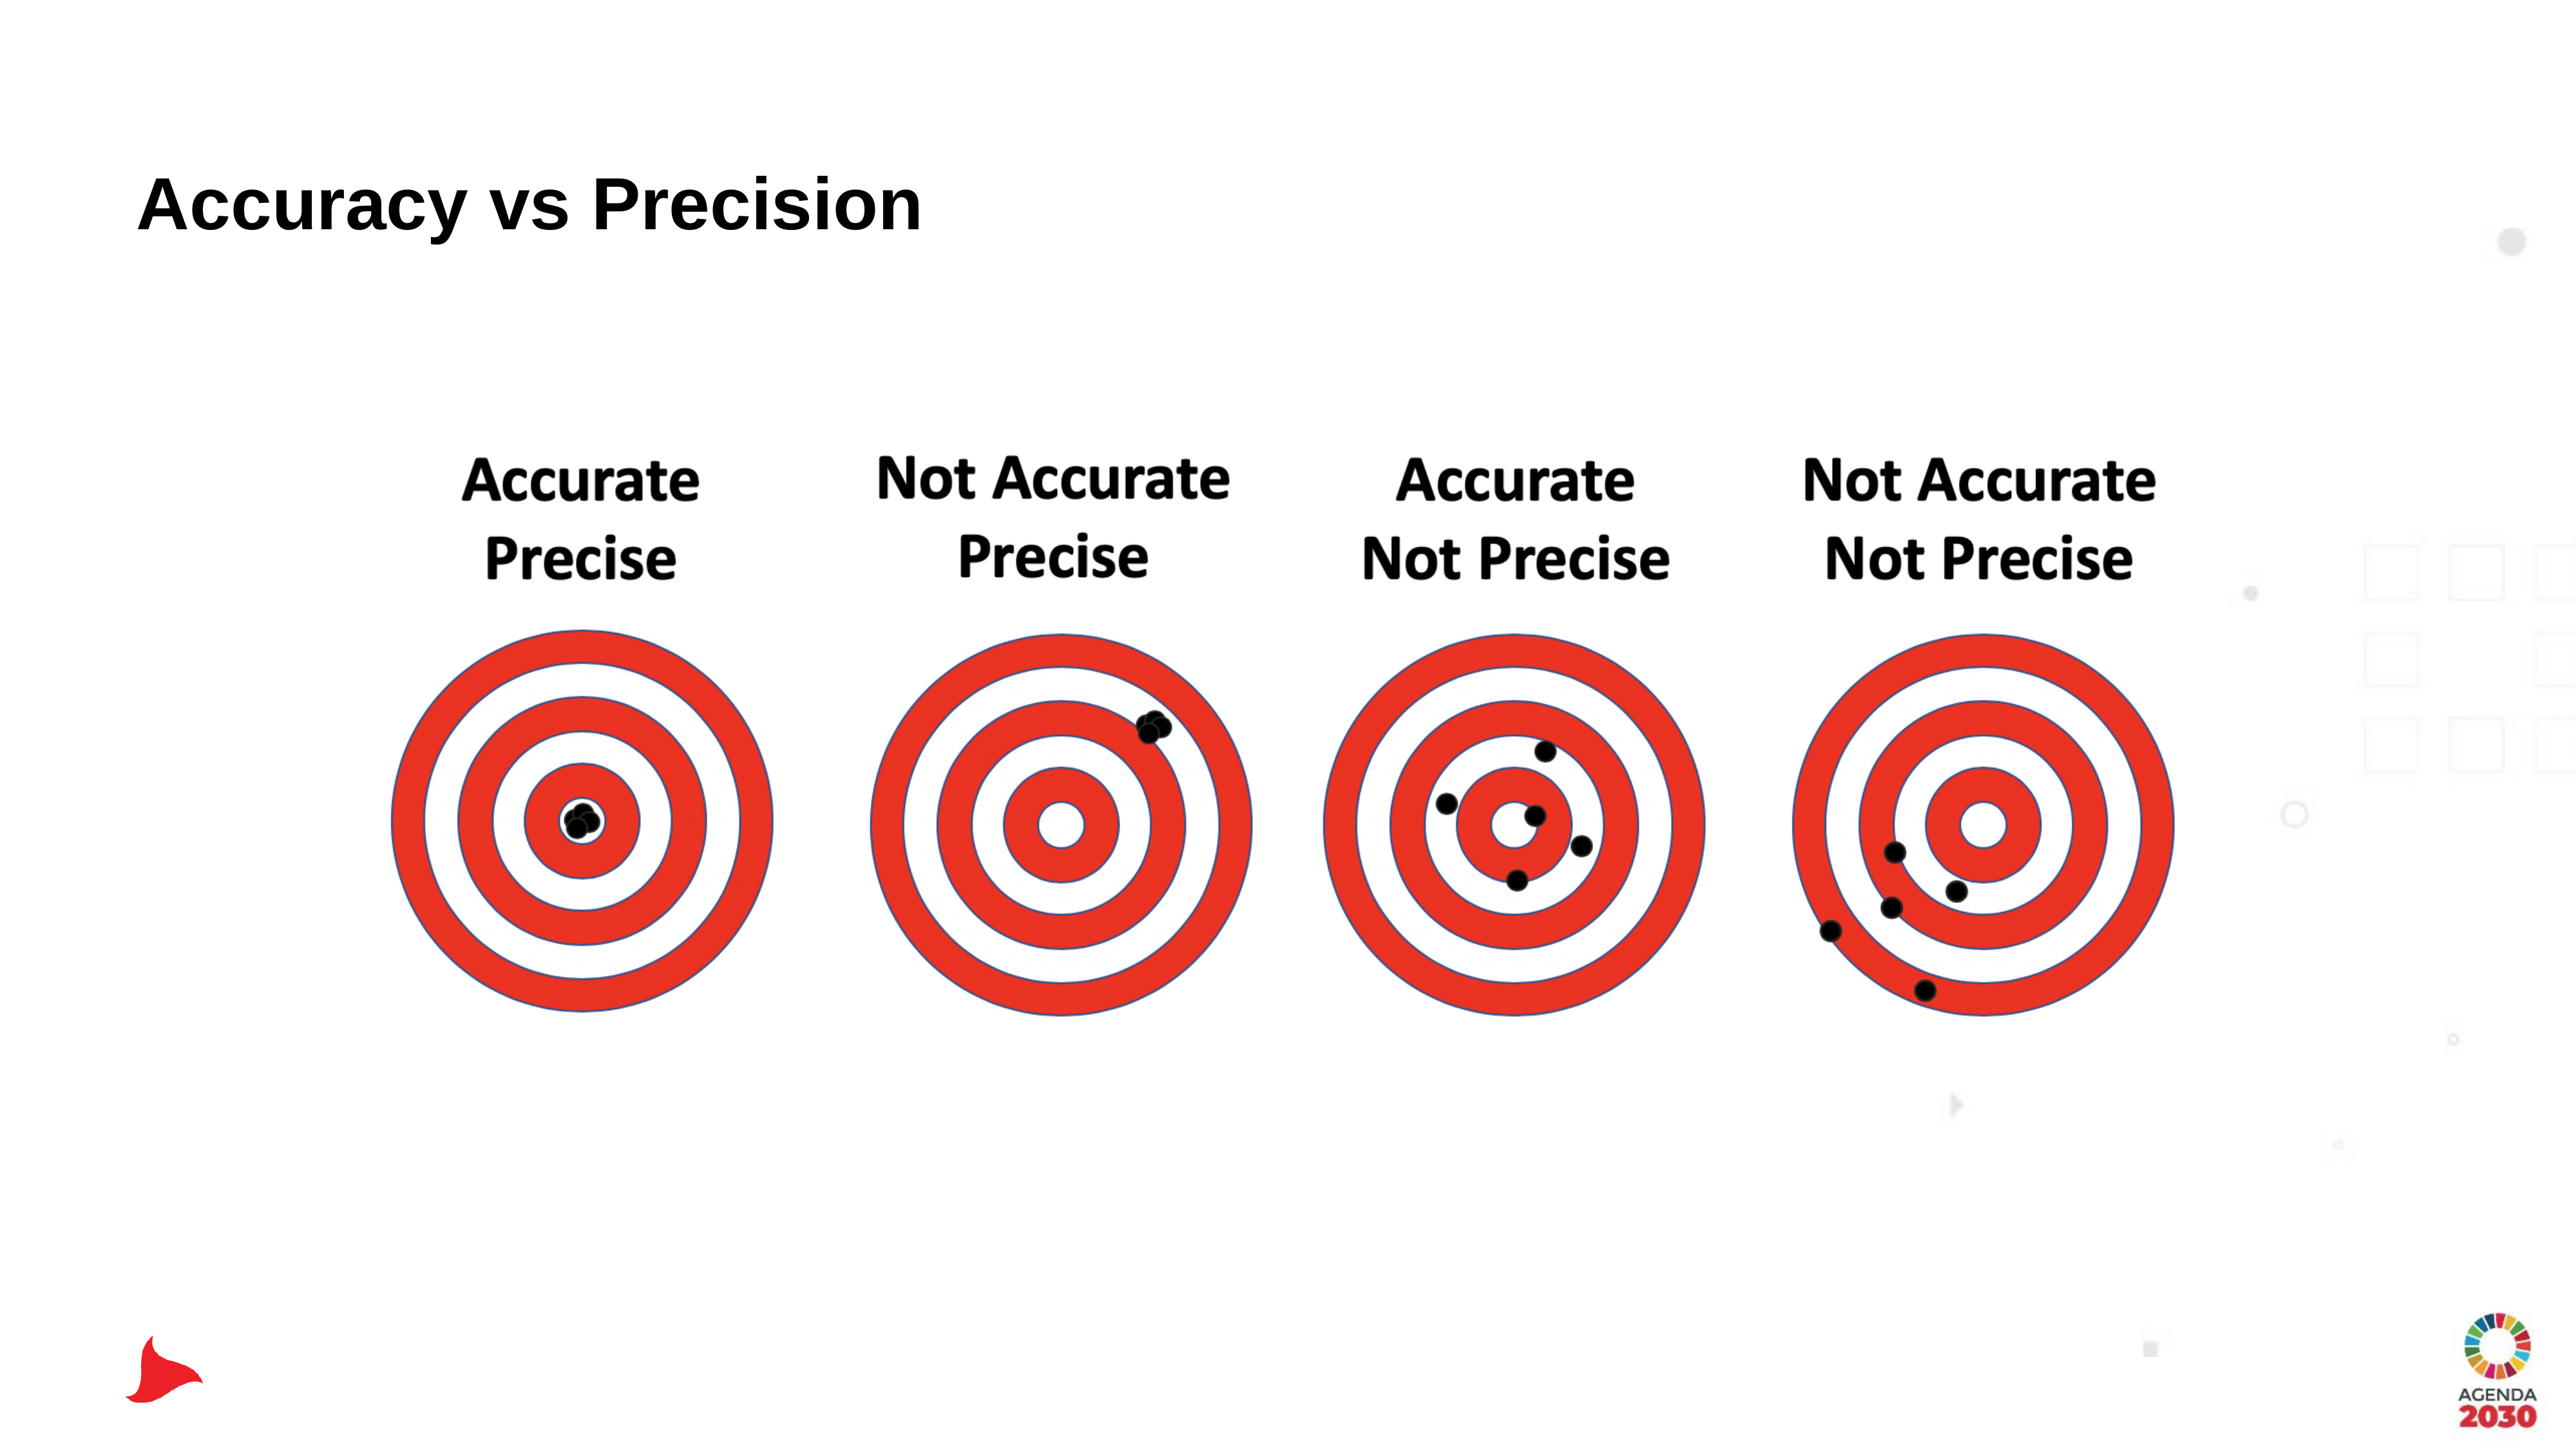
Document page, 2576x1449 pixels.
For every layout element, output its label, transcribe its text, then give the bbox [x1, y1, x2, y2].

title Accuracy vs Precision [126, 77, 2450, 249]
picture [126, 1336, 203, 1403]
picture [348, 228, 2576, 1441]
